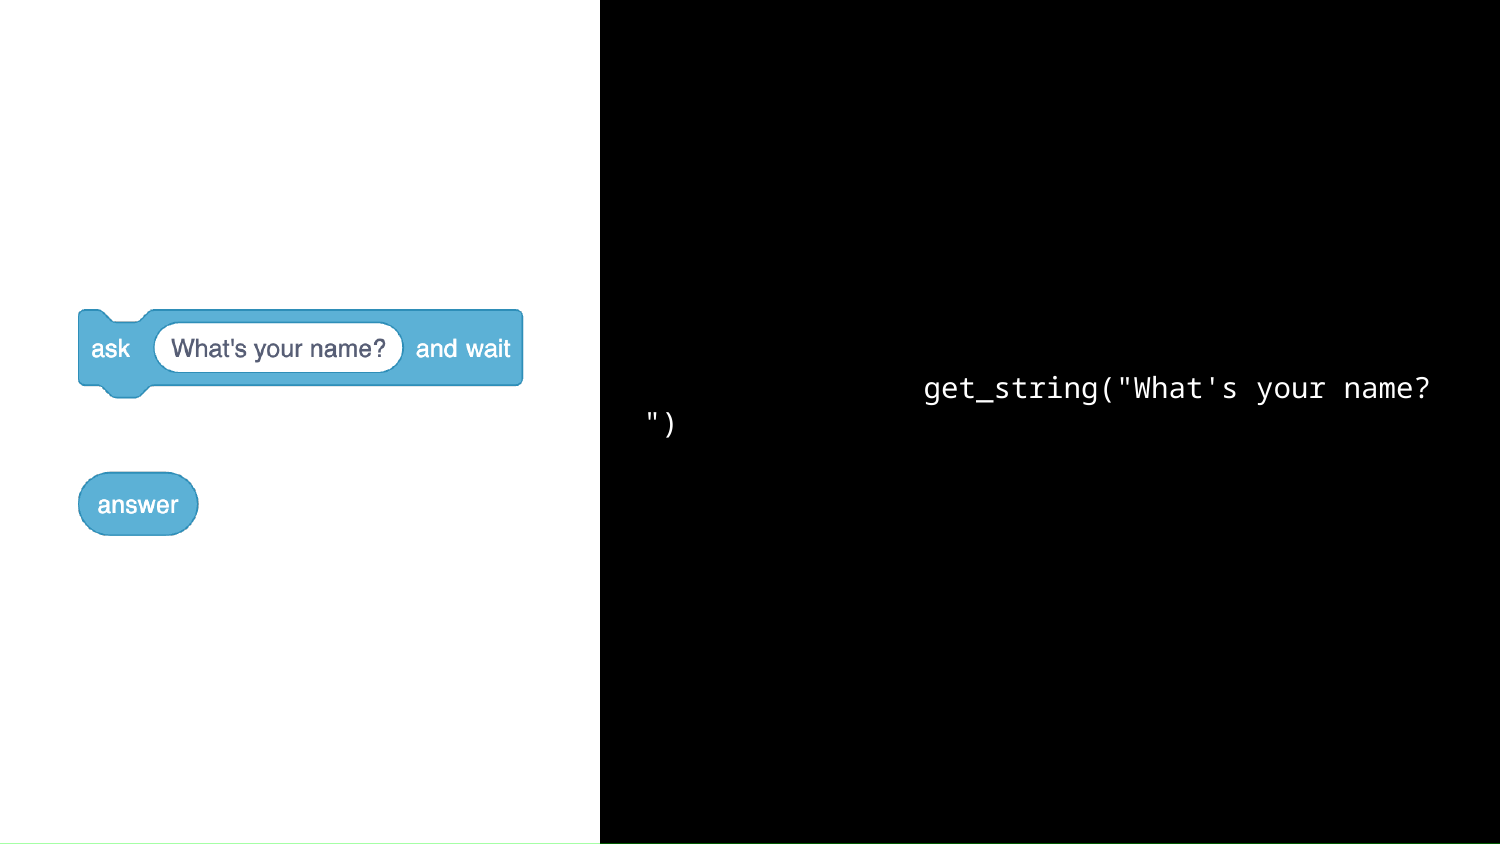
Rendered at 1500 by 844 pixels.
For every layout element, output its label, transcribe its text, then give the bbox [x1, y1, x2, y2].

picture [75, 308, 525, 536]
text_box [0, 0, 1500, 844]
text_box string answer = get_string("What's your name? "); printf("hello, %s", answer); [628, 249, 1472, 594]
